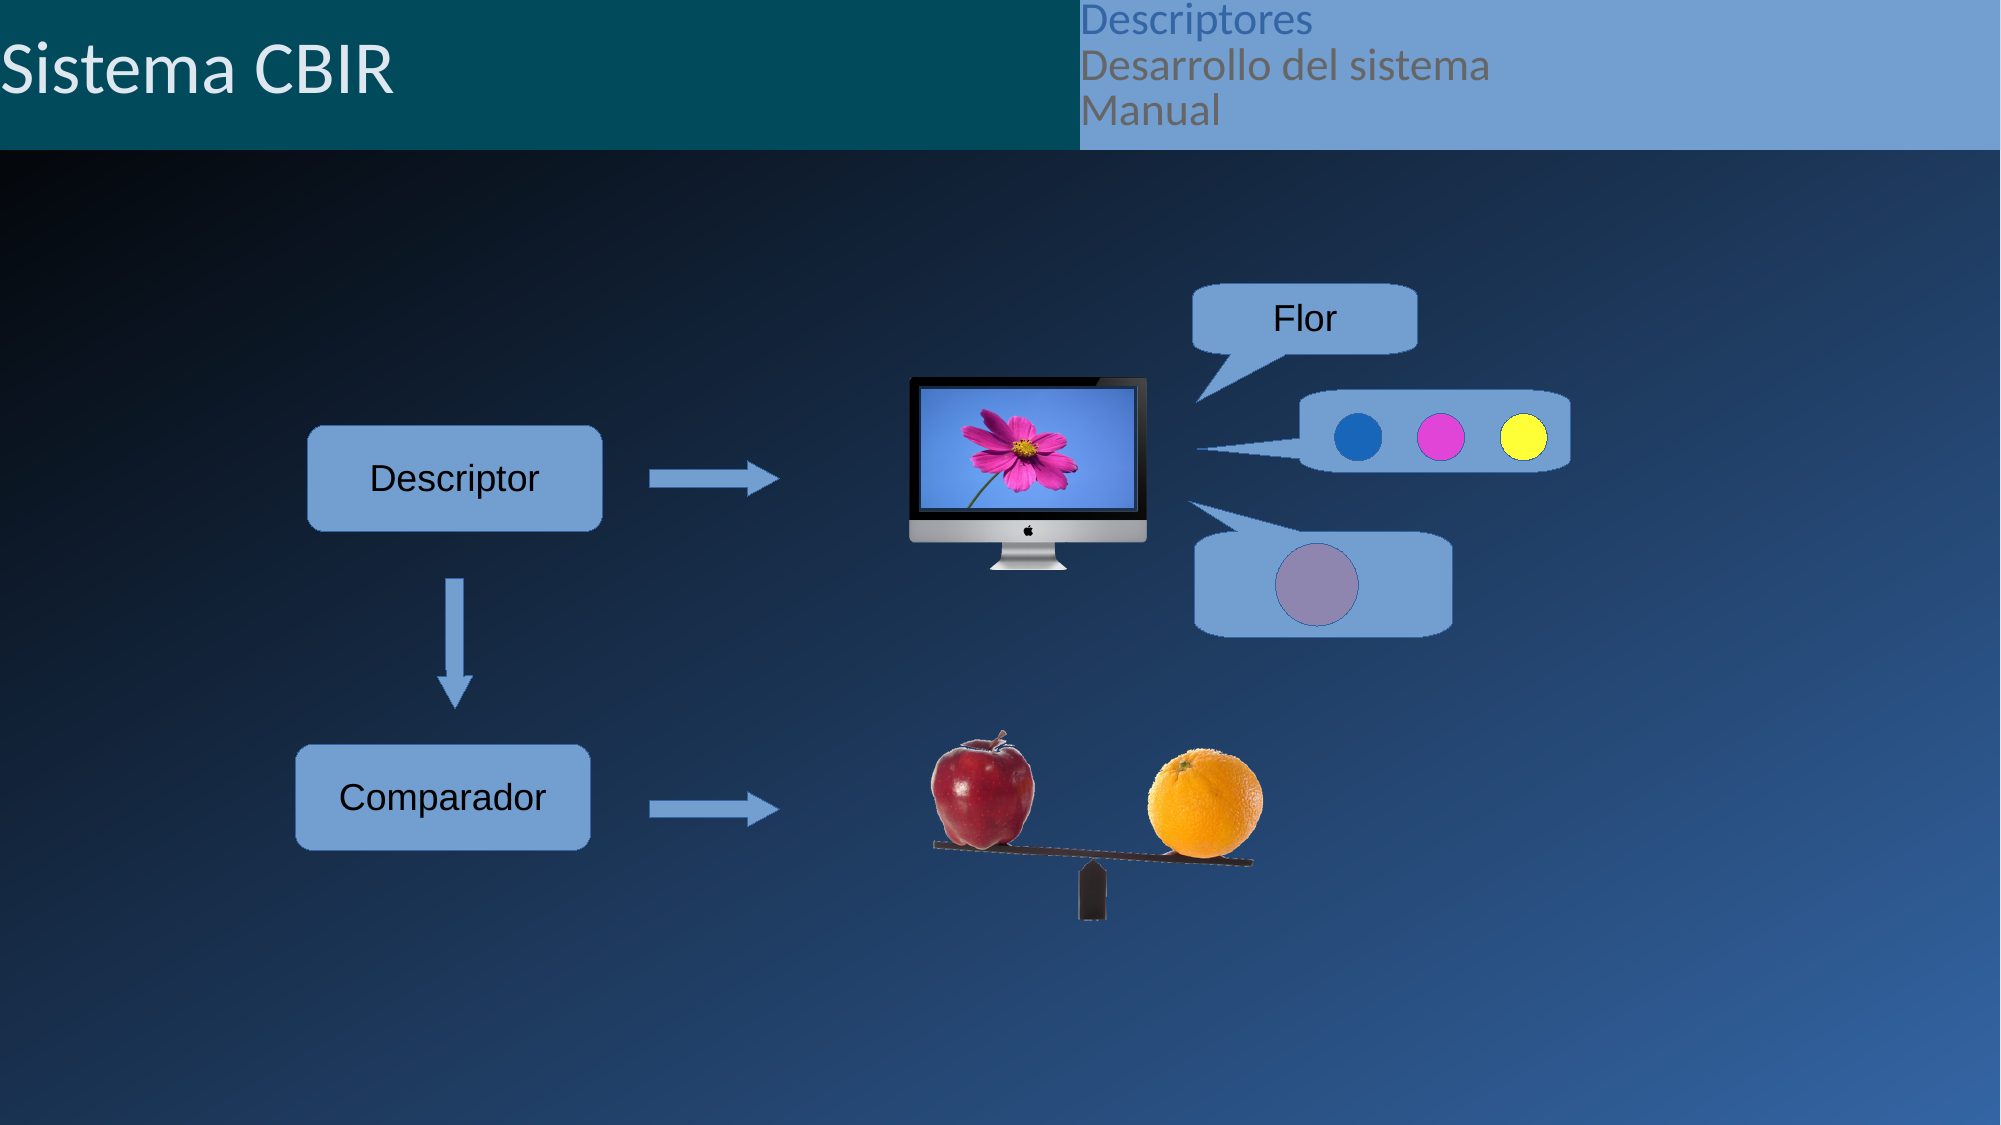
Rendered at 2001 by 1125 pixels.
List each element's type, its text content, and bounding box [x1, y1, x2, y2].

text_box Comparador [295, 744, 591, 851]
text_box [437, 578, 473, 709]
picture [921, 730, 1264, 922]
picture [909, 377, 1147, 570]
title Sistema CBIR [0, 0, 1080, 150]
text_box [649, 460, 780, 497]
text_box [1197, 389, 1571, 473]
text_box Flor [1192, 283, 1418, 403]
text_box [649, 791, 780, 827]
text_box Descriptor [307, 425, 603, 532]
title Descriptores Desarrollo del sistema Manual [1080, 0, 2001, 150]
text_box [1188, 501, 1453, 638]
